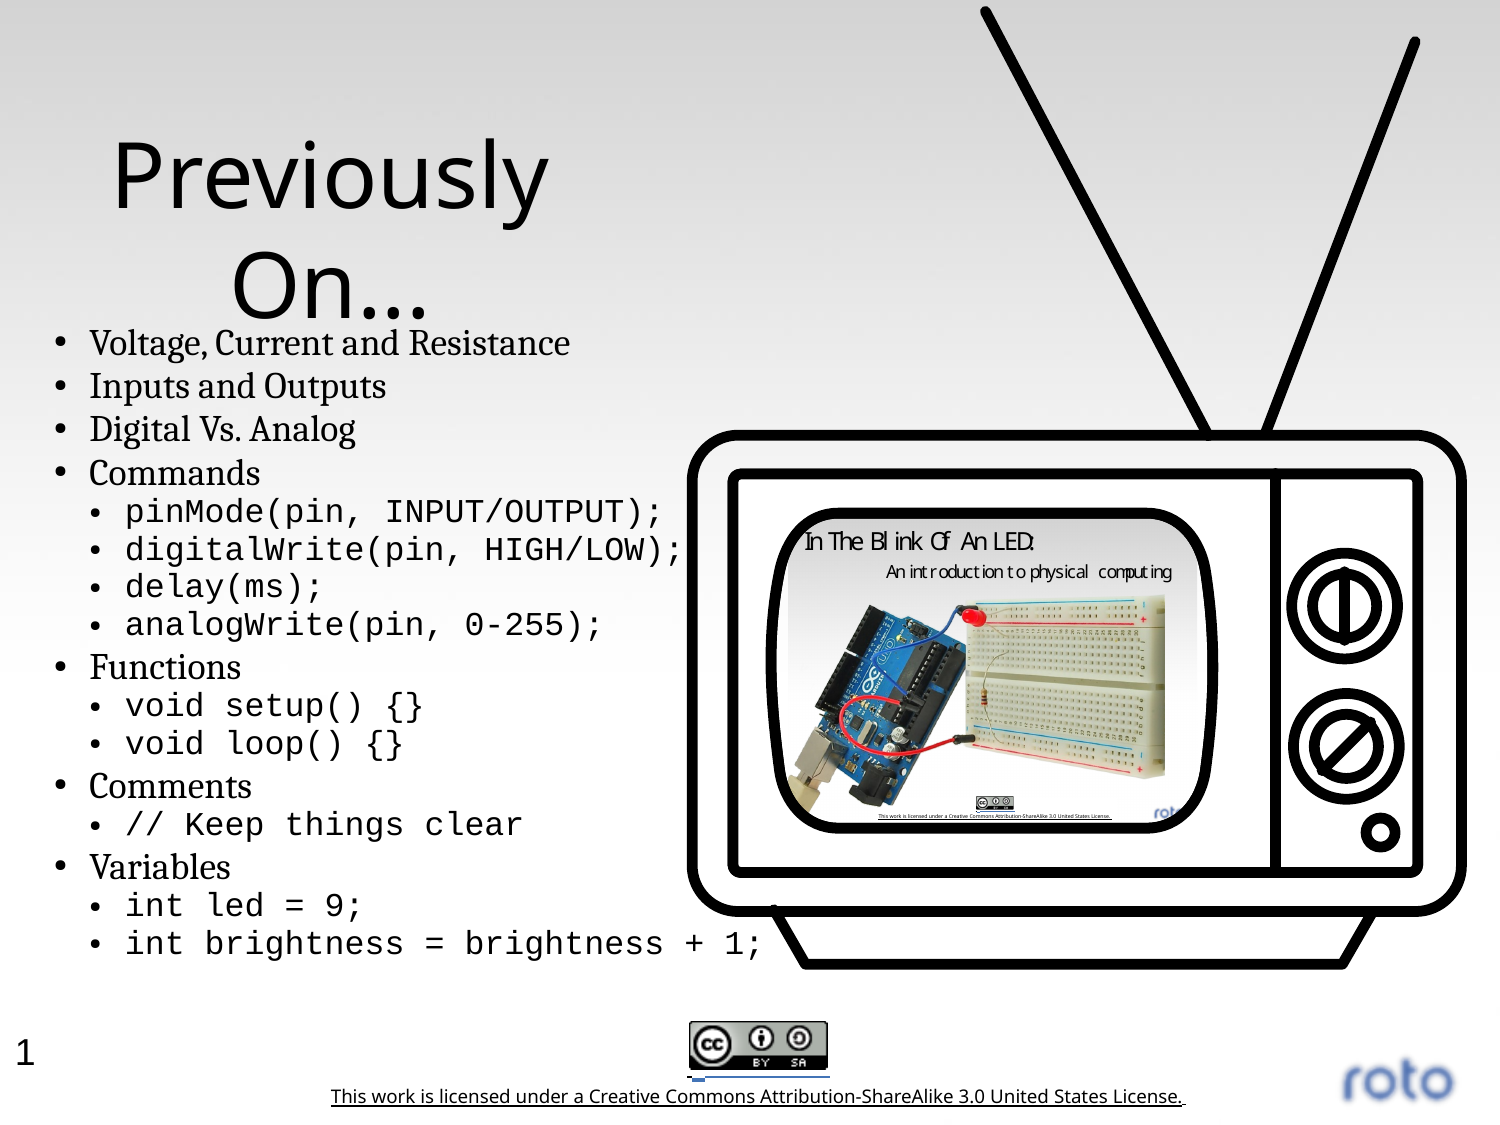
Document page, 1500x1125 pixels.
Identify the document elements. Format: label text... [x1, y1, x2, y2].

text_box Voltage, Current and Resistance Inputs and Outputs Digital Vs. Analog Commands pinMode(pin, INPUT/OUTPUT); digitalWrite(pin, HIGH/LOW); delay(ms); analogWrite(pin, 0-255); Functions void setup() {} void loop() {} Comments // Keep things clear Variables int led = 9; int brightness = brightness + 1; [39, 314, 781, 972]
picture [0, 0, 1500, 1125]
title Previously On... [23, 132, 637, 321]
